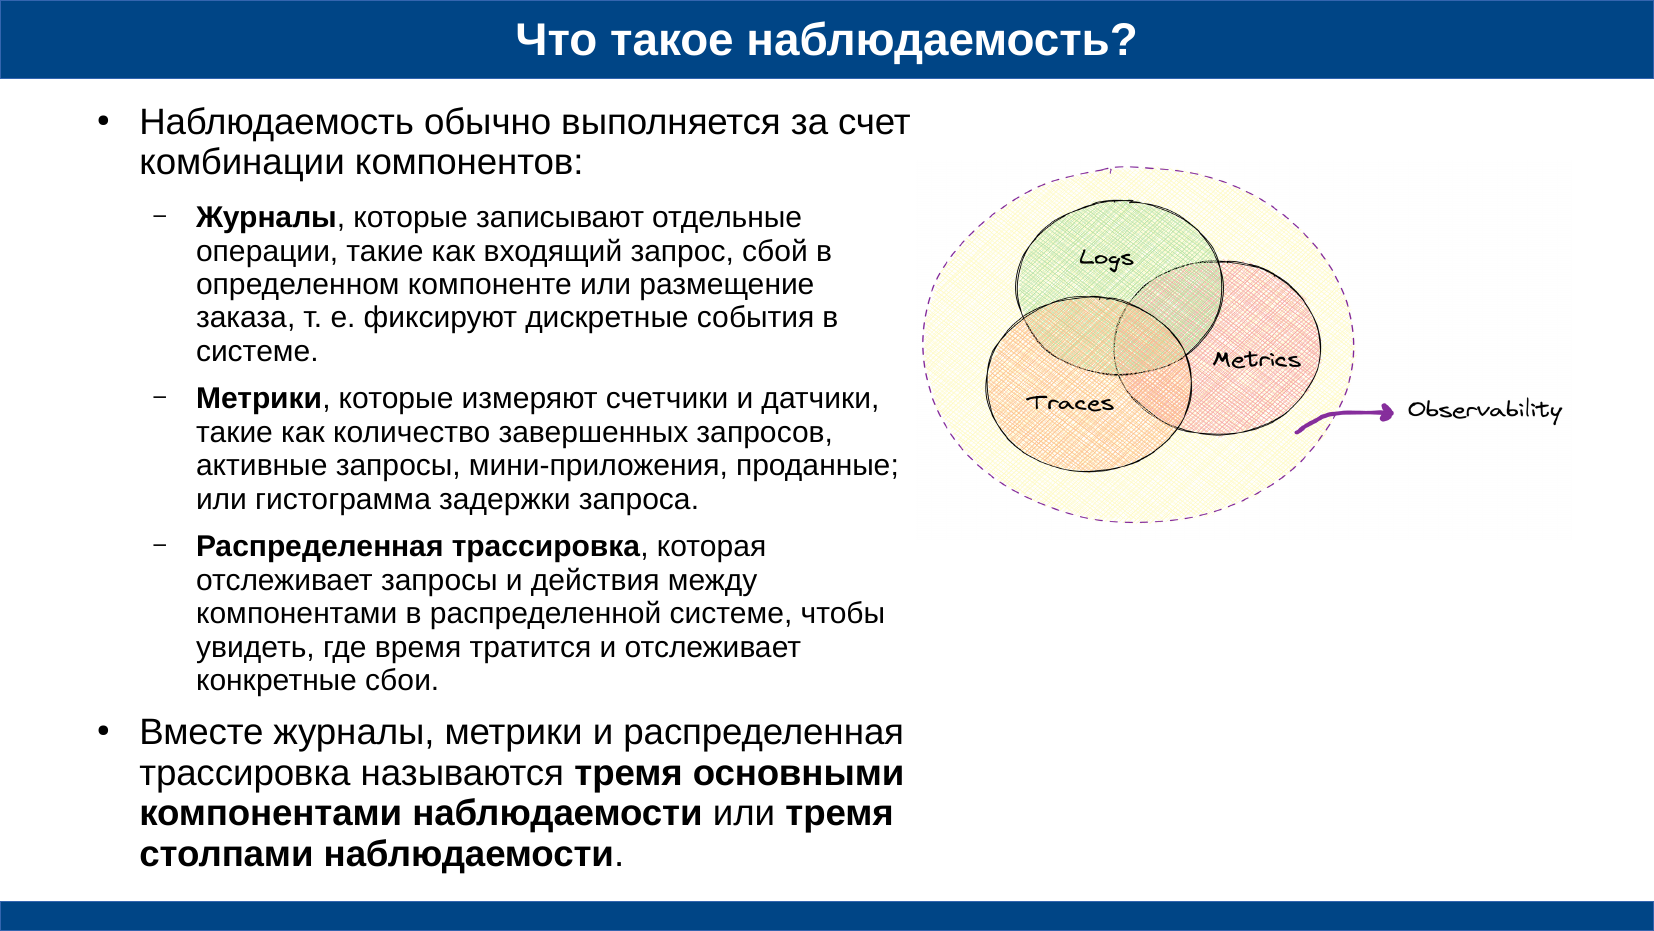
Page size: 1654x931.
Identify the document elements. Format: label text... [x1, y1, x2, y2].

title Что такое наблюдаемость? [0, 0, 1654, 79]
list Наблюдаемость обычно выполняется за счет комбинации компонентов: Журналы, которые записывают отдельные операции, такие как входящий запрос, сбой в определенном компоненте или размещение заказа, т. е. фиксируют дискретные события в системе. Метрики, которые измеряют счетчики и датчики, такие как количество завершенных запросов, активные запросы, мини-приложения, проданные; или гистограмма задержки запроса. Распределенная трассировка, которая отслеживает запросы и действия между компонентами в распределенной системе, чтобы увидеть, где время тратится и отслеживает конкретные сбои. Вместе журналы, метрики и распределенная трассировка называются тремя основными компонентами наблюдаемости или тремя столпами наблюдаемости. [82, 101, 917, 886]
picture [916, 160, 1572, 541]
